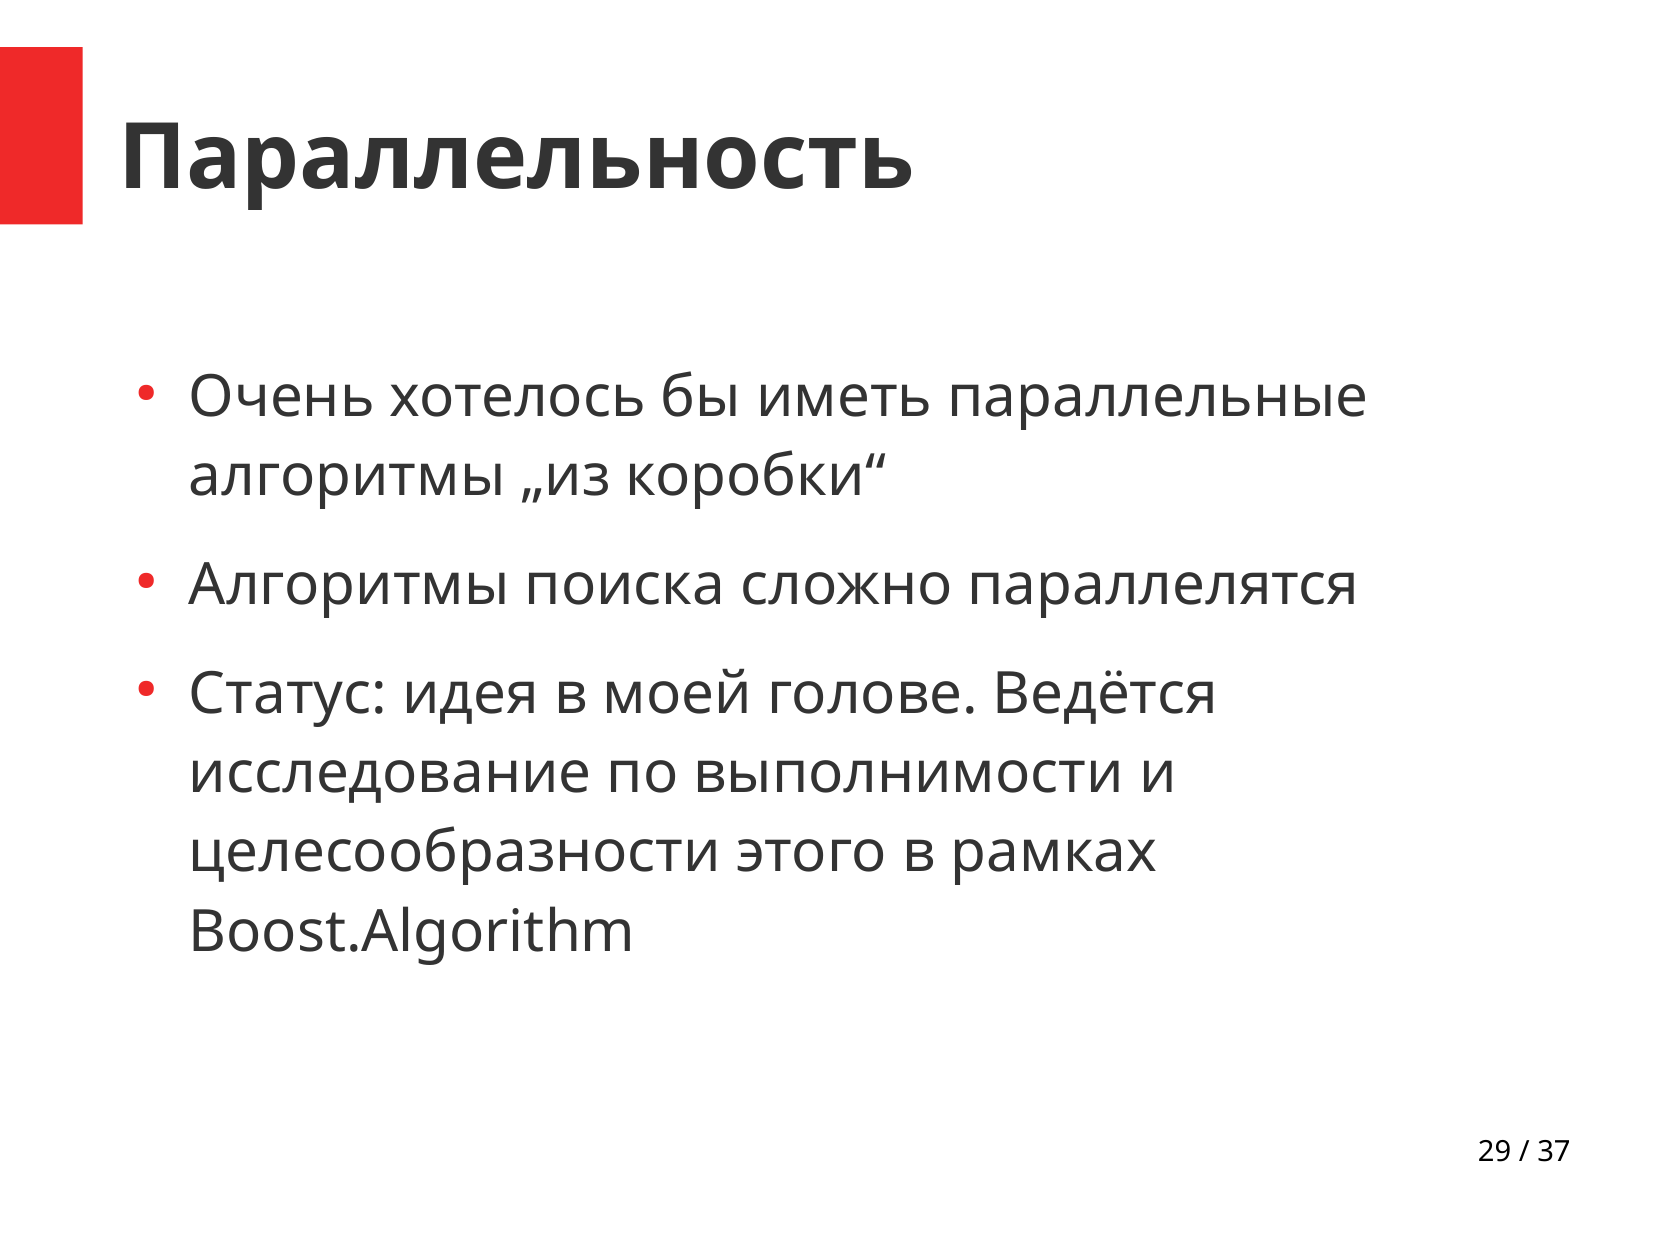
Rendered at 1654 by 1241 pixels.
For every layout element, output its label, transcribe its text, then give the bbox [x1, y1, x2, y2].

title Параллельность [118, 49, 1571, 257]
list Очень хотелось бы иметь параллельные алгоритмы „из коробки“ Алгоритмы поиска сложно параллелятся Статус: идея в моей голове. Ведётся исследование по выполнимости и целесообразности этого в рамках Boost.Algorithm [118, 354, 1536, 1074]
